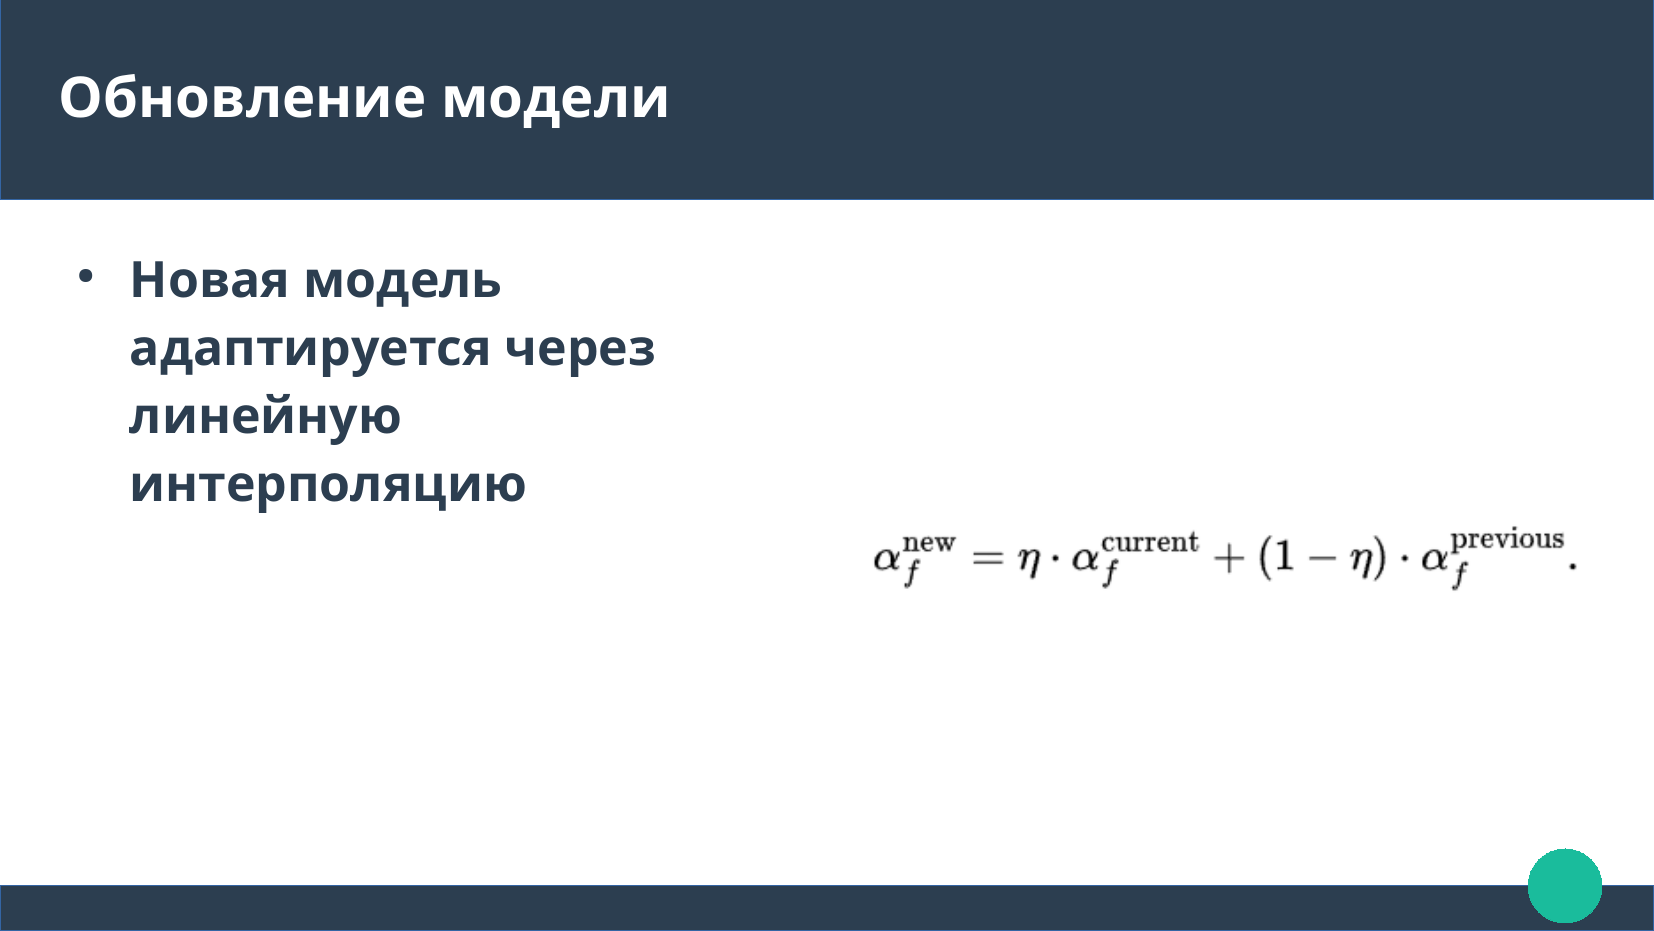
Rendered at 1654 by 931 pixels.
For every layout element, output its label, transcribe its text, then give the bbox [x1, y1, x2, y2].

title Обновление модели [59, 37, 1595, 155]
list Новая модель адаптируется через линейную интерполяцию [59, 243, 809, 864]
picture [845, 511, 1596, 596]
